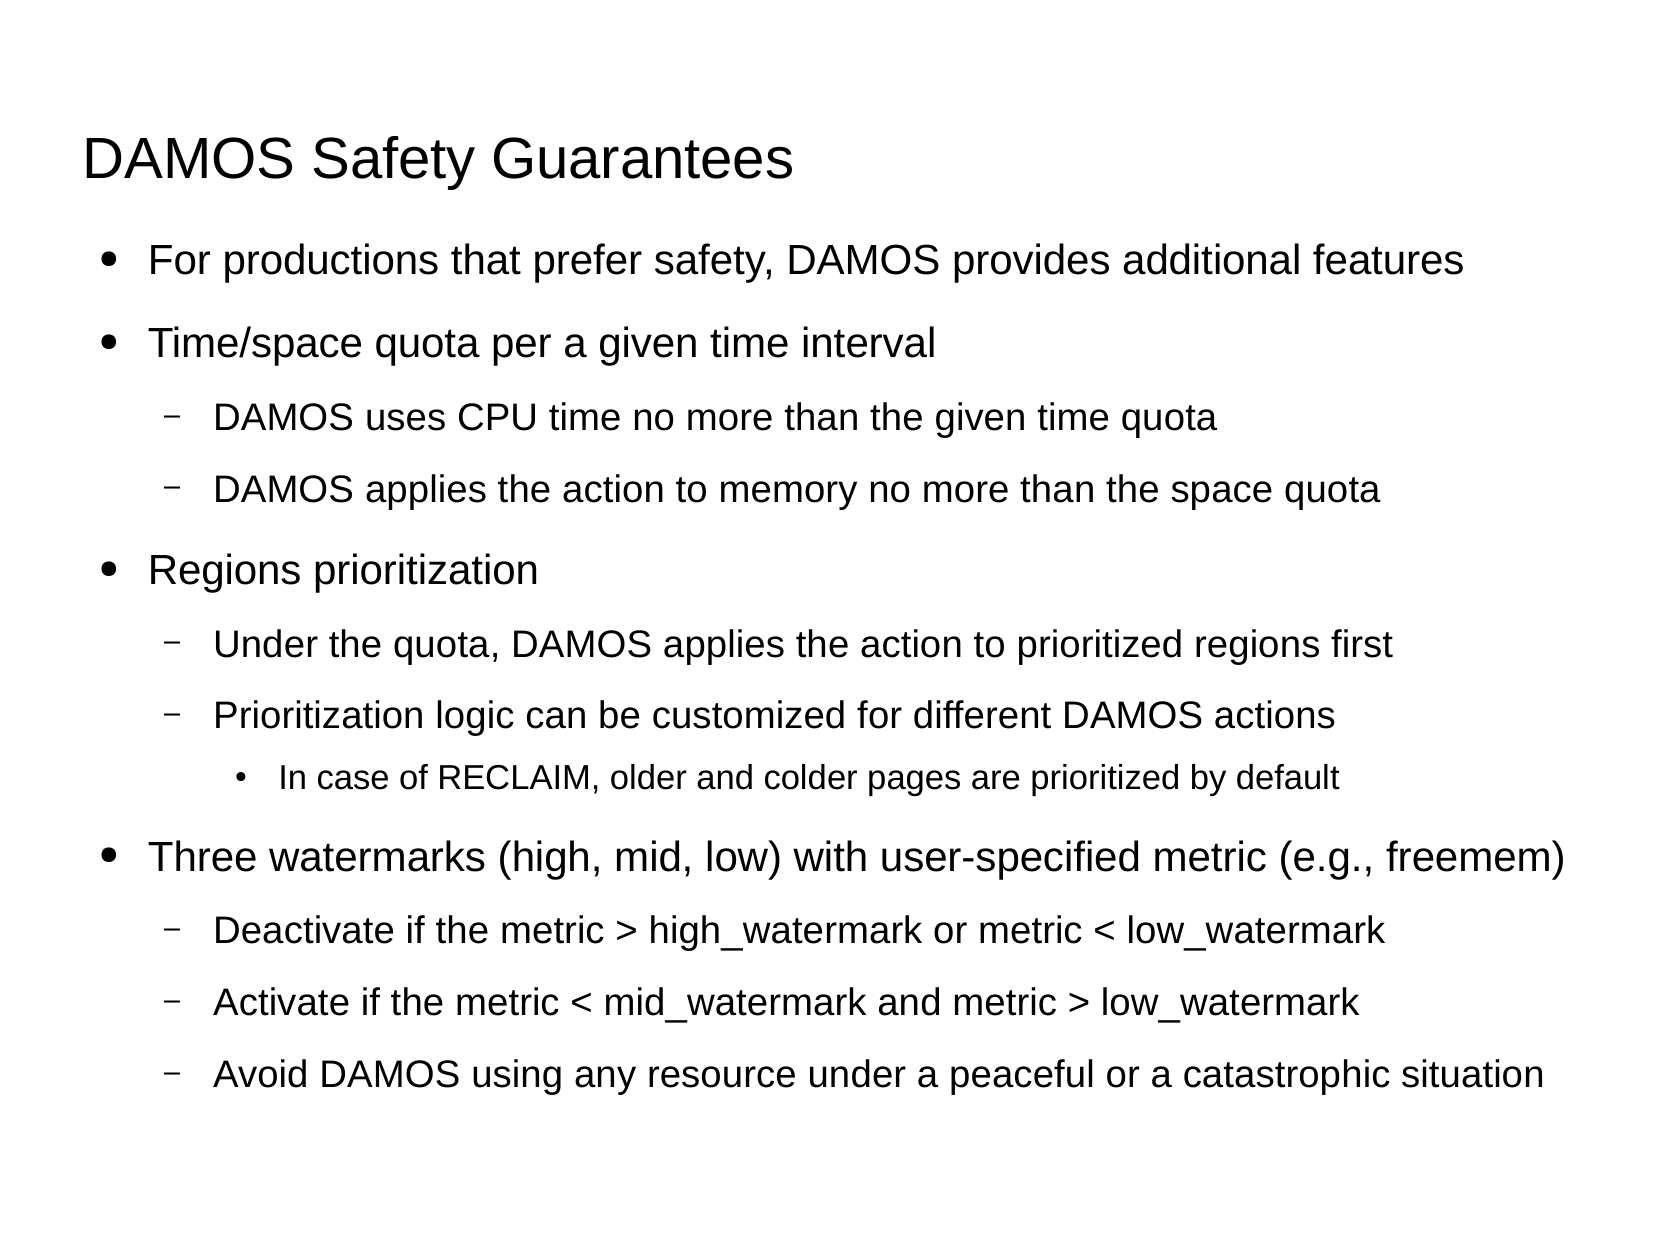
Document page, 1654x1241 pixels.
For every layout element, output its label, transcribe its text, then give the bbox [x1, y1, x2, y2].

list For productions that prefer safety, DAMOS provides additional features Time/space quota per a given time interval DAMOS uses CPU time no more than the given time quota DAMOS applies the action to memory no more than the space quota Regions prioritization Under the quota, DAMOS applies the action to prioritized regions first Prioritization logic can be customized for different DAMOS actions In case of RECLAIM, older and colder pages are prioritized by default Three watermarks (high, mid, low) with user-specified metric (e.g., freemem) Deactivate if the metric > high_watermark or metric < low_watermark Activate if the metric < mid_watermark and metric > low_watermark Avoid DAMOS using any resource under a peaceful or a catastrophic situation [82, 236, 1571, 1111]
title DAMOS Safety Guarantees [82, 108, 1571, 210]
